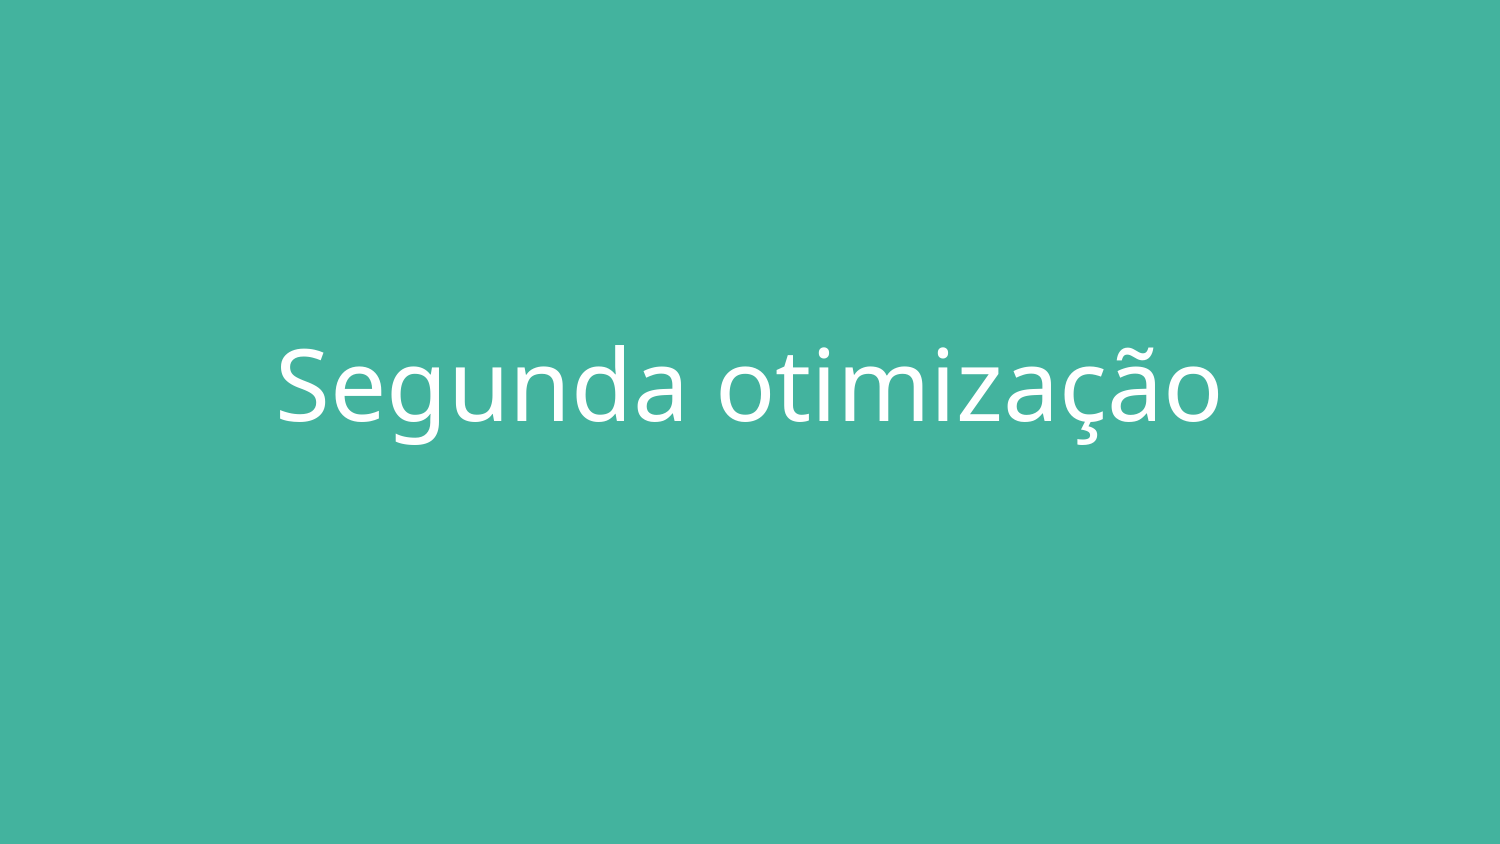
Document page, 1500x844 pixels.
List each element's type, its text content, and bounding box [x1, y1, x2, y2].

title Segunda otimização [83, 233, 1417, 529]
